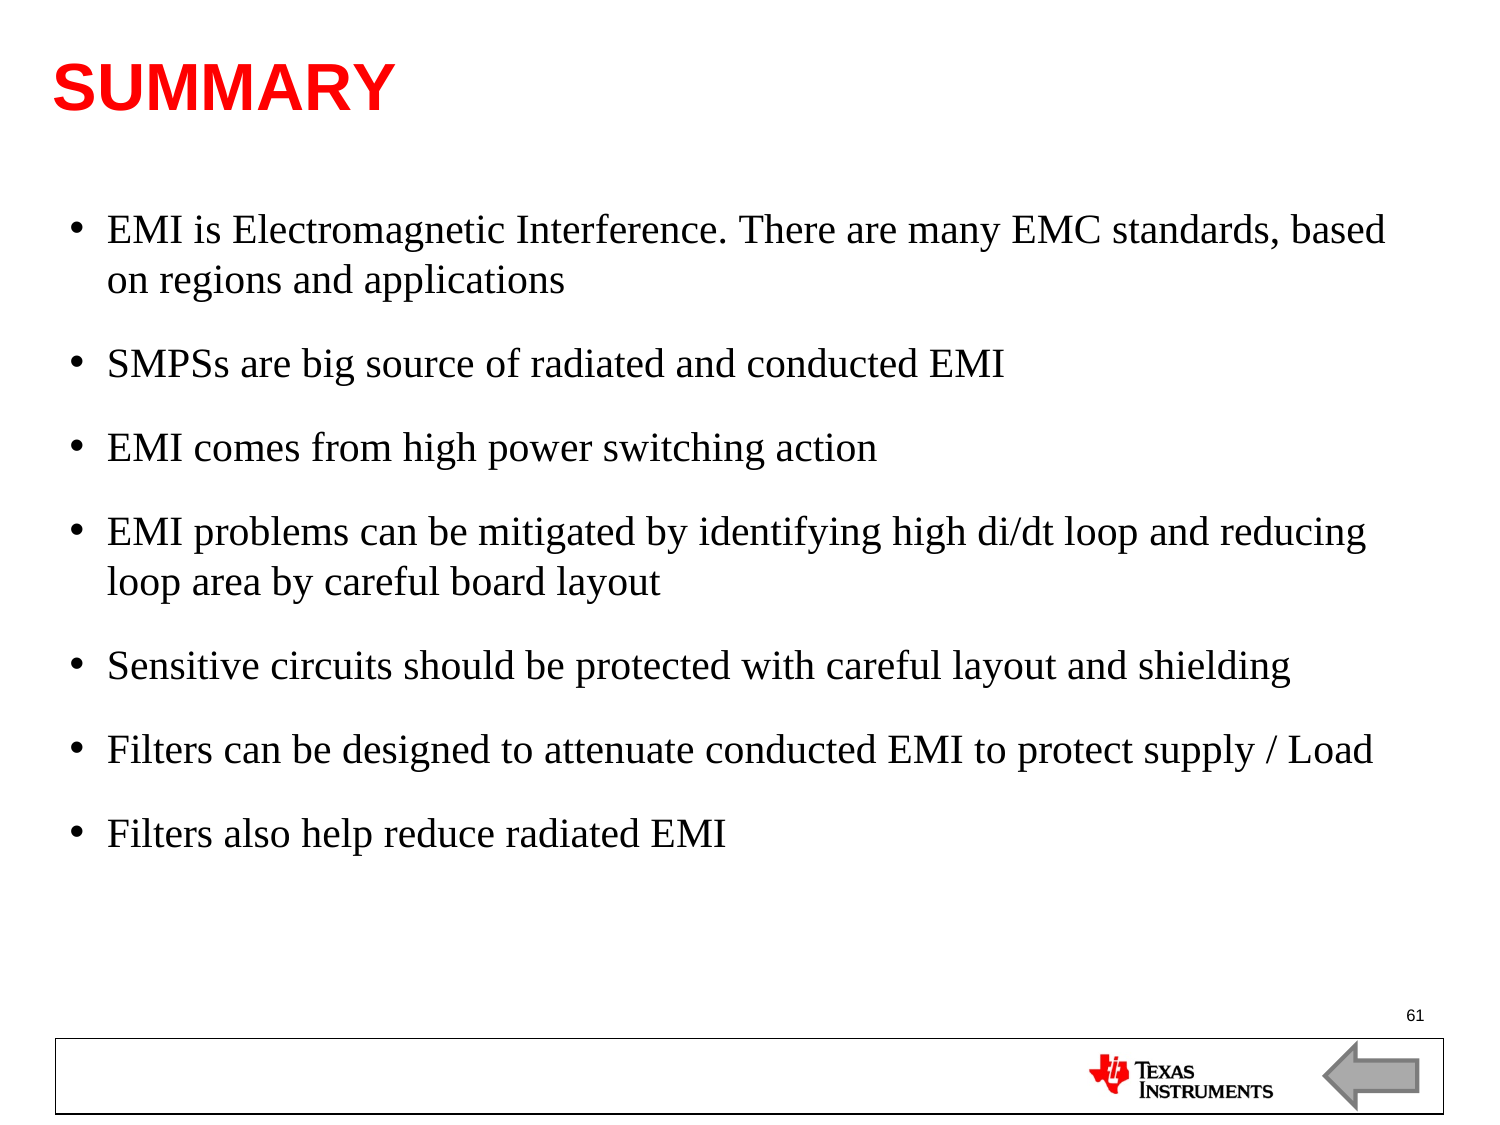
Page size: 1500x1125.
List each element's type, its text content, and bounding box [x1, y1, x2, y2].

text_box [1324, 1045, 1418, 1107]
list EMI is Electromagnetic Interference. There are many EMC standards, based on regions and applications SMPSs are big source of radiated and conducted EMI EMI comes from high power switching action EMI problems can be mitigated by identifying high di/dt loop and reducing loop area by careful board layout Sensitive circuits should be protected with careful layout and shielding Filters can be designed to attenuate conducted EMI to protect supply / Load Filters also help reduce radiated EMI [54, 194, 1444, 965]
title SUMMARY [37, 23, 1426, 158]
picture [1087, 1052, 1274, 1099]
text_box <numero> [1089, 997, 1440, 1031]
